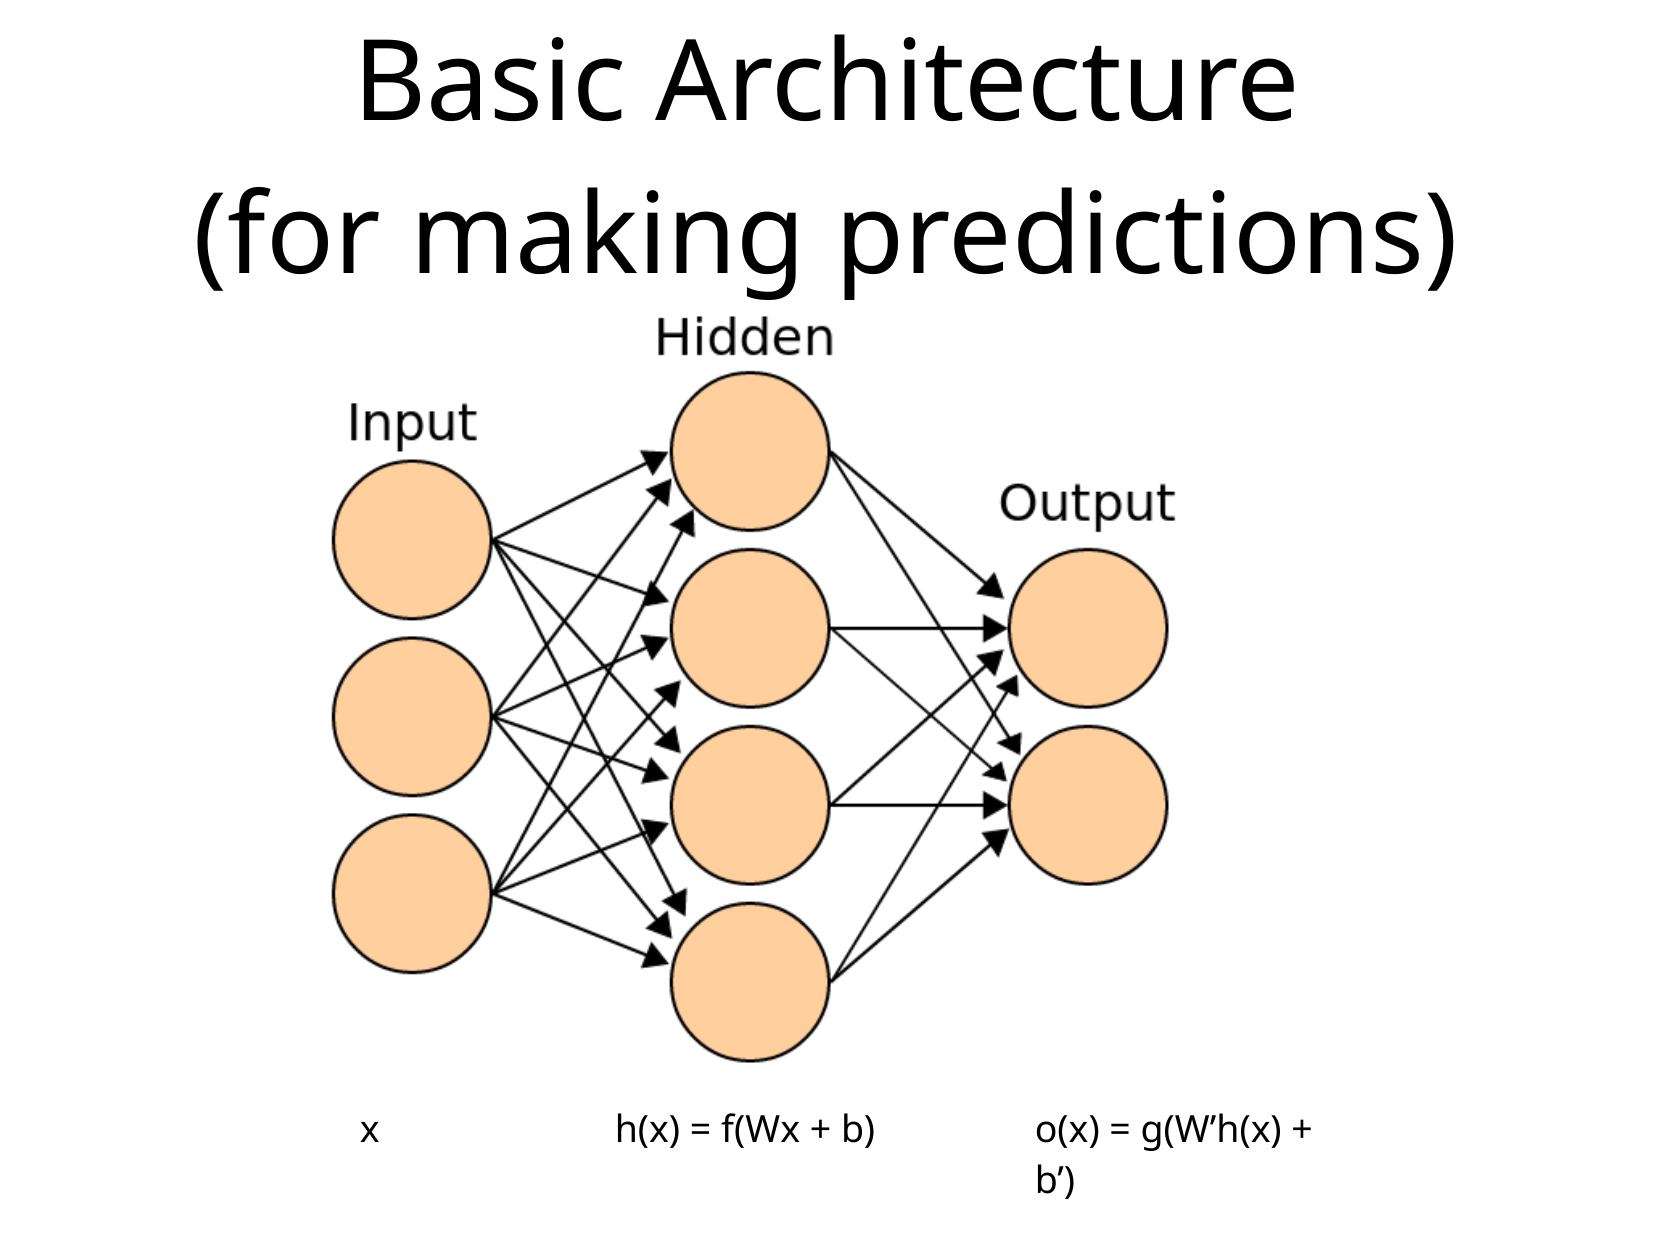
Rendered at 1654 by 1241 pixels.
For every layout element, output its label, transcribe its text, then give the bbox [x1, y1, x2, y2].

text_box o(x) = g(W’h(x) + b’) [1020, 1095, 1366, 1186]
picture [300, 291, 1201, 1096]
text_box x [345, 1095, 421, 1148]
title Basic Architecture (for making predictions) [82, 40, 1571, 266]
text_box h(x) = f(Wx + b) [600, 1095, 961, 1148]
